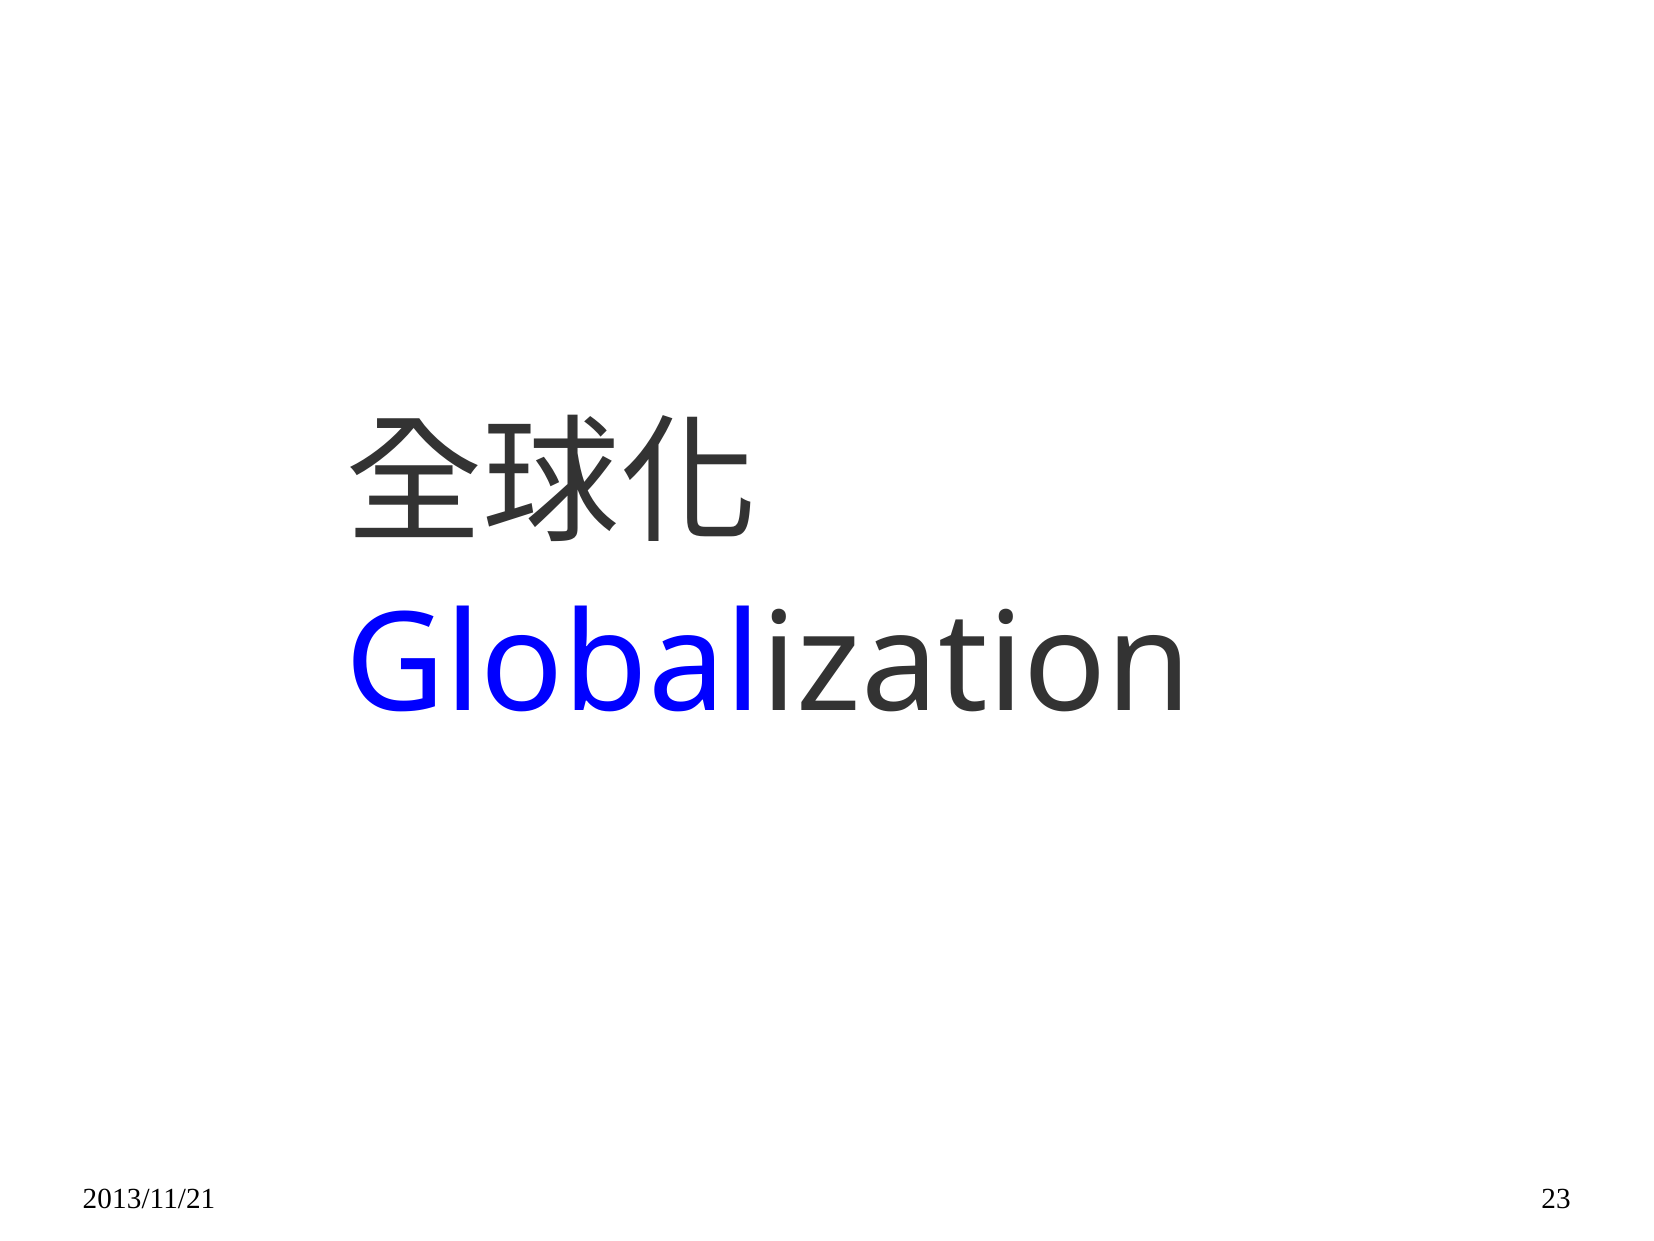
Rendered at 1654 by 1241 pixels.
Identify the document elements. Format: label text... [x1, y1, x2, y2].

text_box 全球化 Globalization [330, 395, 1453, 734]
